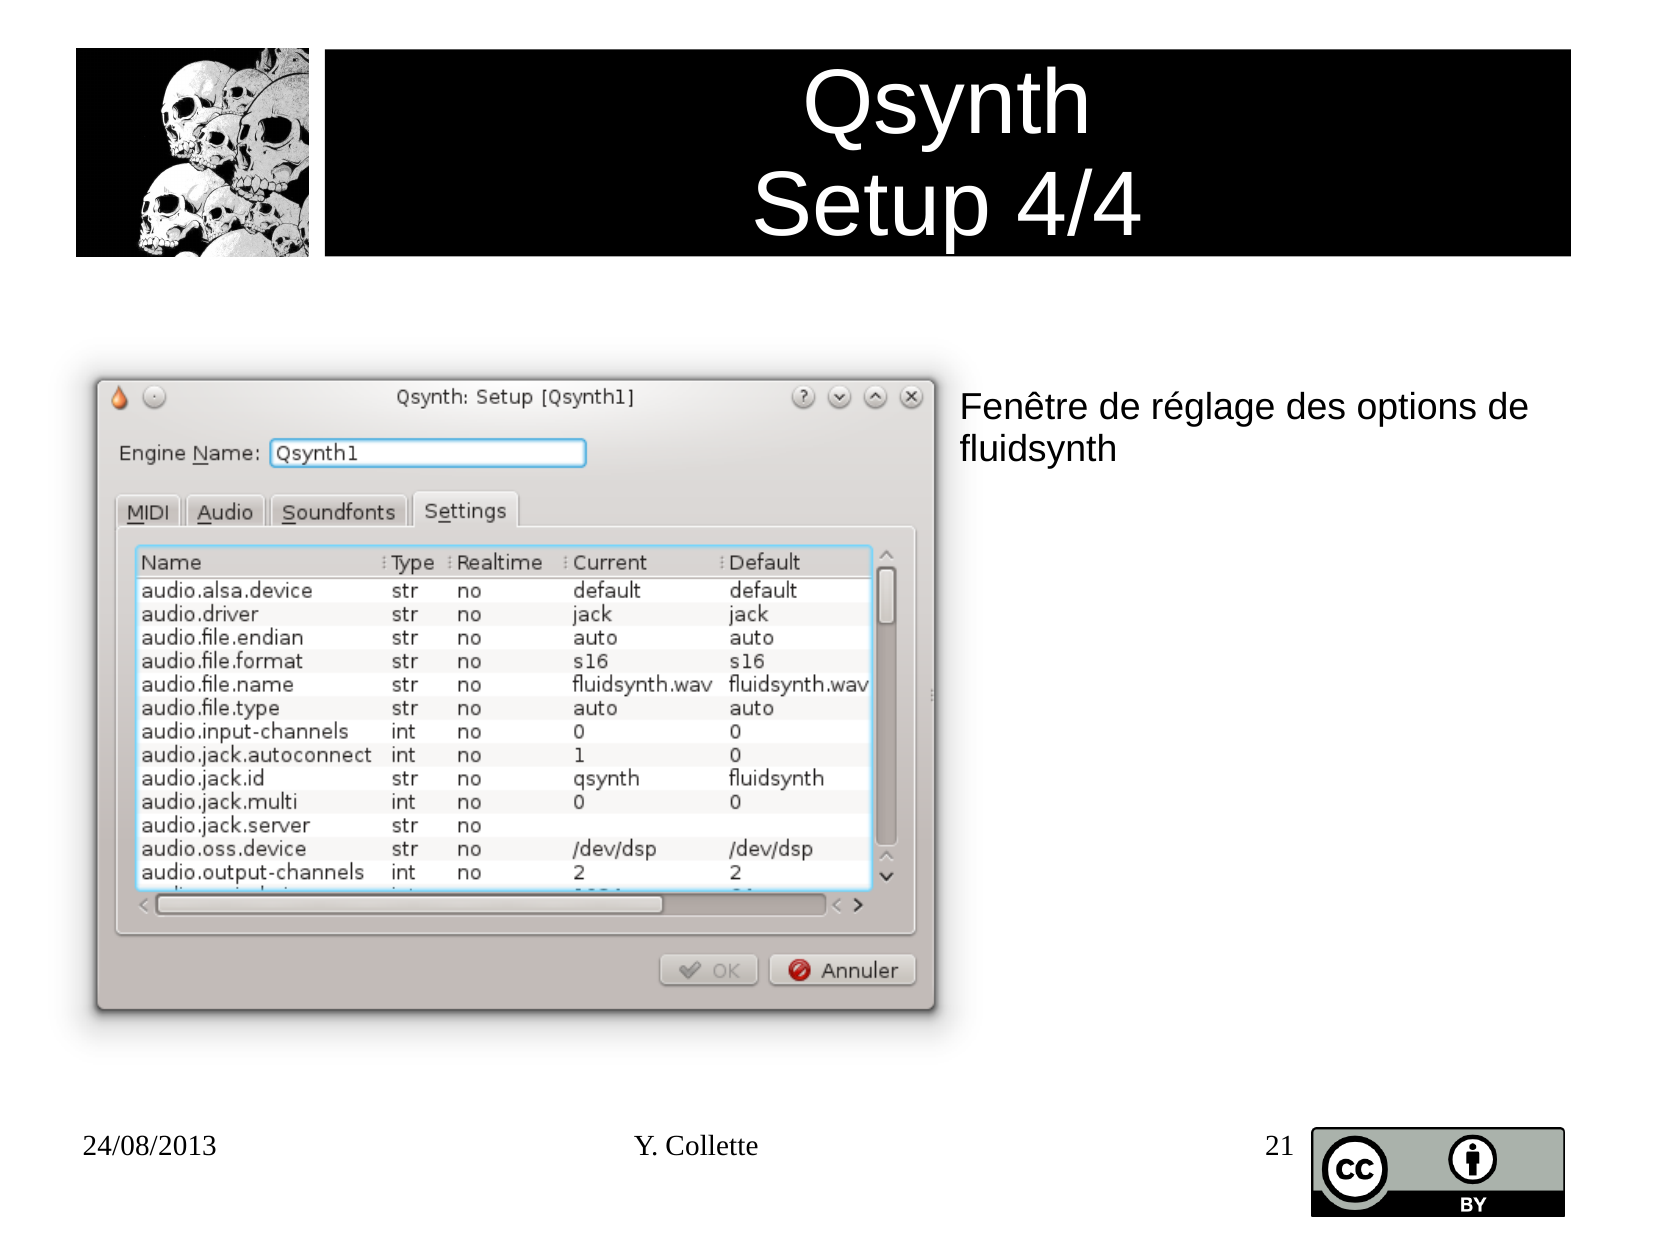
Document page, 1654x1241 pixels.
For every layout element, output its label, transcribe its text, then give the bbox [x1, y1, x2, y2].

picture [35, 318, 997, 1072]
picture [1311, 1127, 1565, 1217]
text_box Fenêtre de réglage des options de fluidsynth [944, 377, 1630, 477]
title Qsynth Setup 4/4 [324, 49, 1571, 257]
picture [76, 48, 309, 257]
